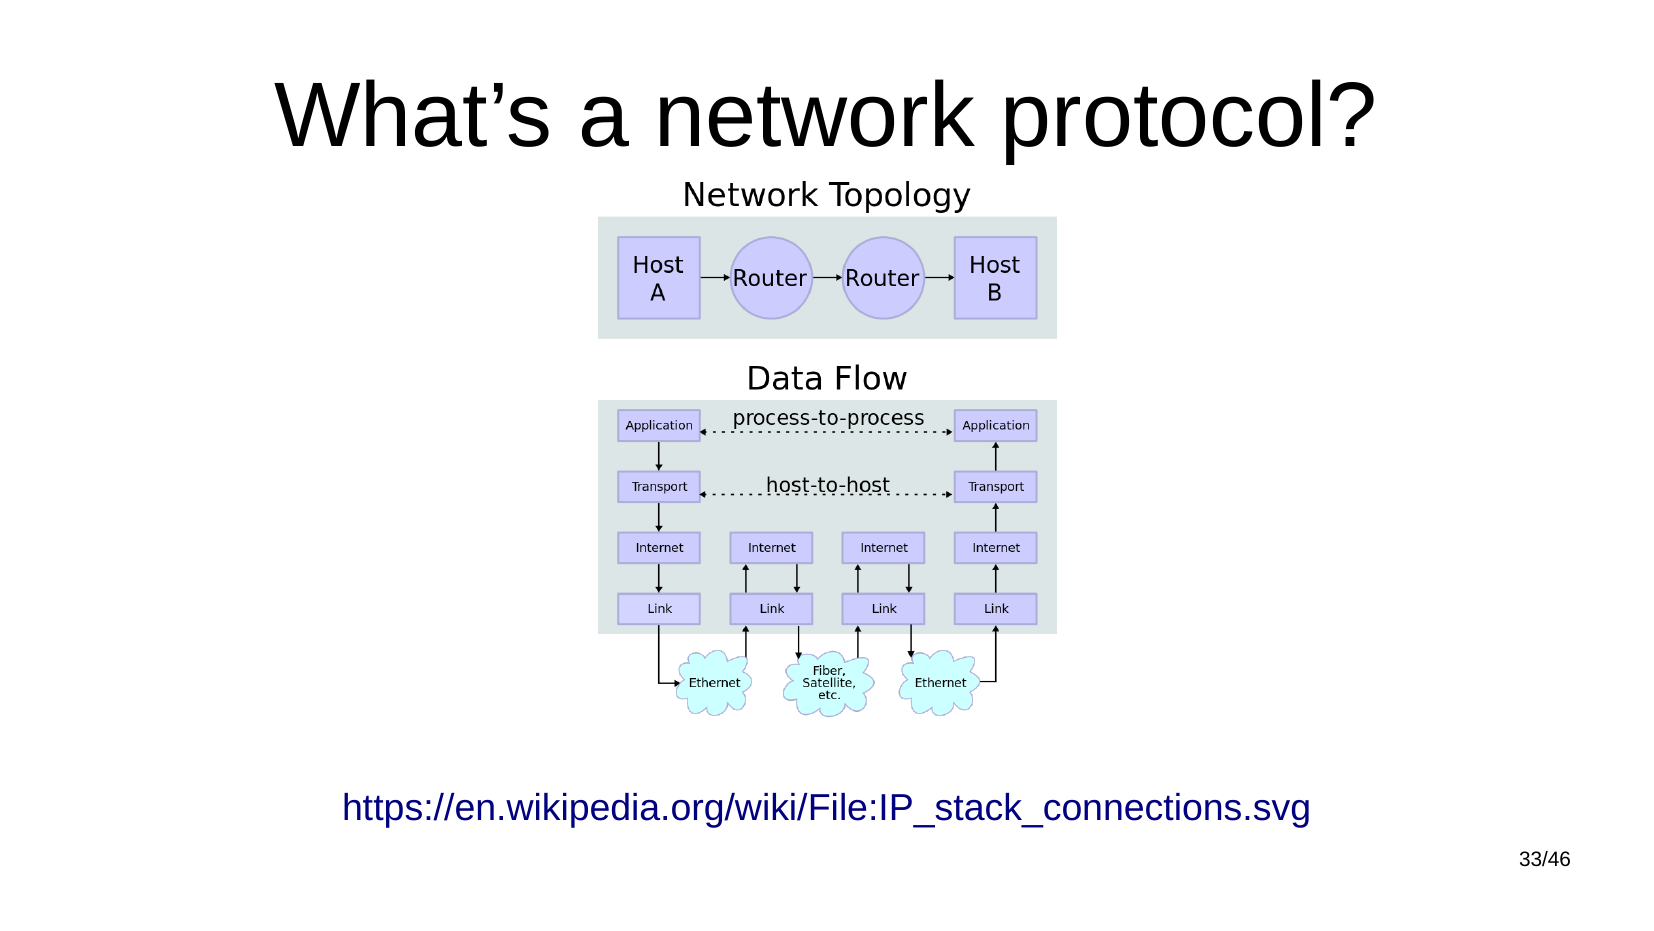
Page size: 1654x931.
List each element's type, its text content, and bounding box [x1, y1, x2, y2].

text_box https://en.wikipedia.org/wiki/File:IP_stack_connections.svg [327, 779, 1327, 837]
picture [577, 165, 1077, 756]
title What’s a network protocol? [82, 37, 1571, 193]
